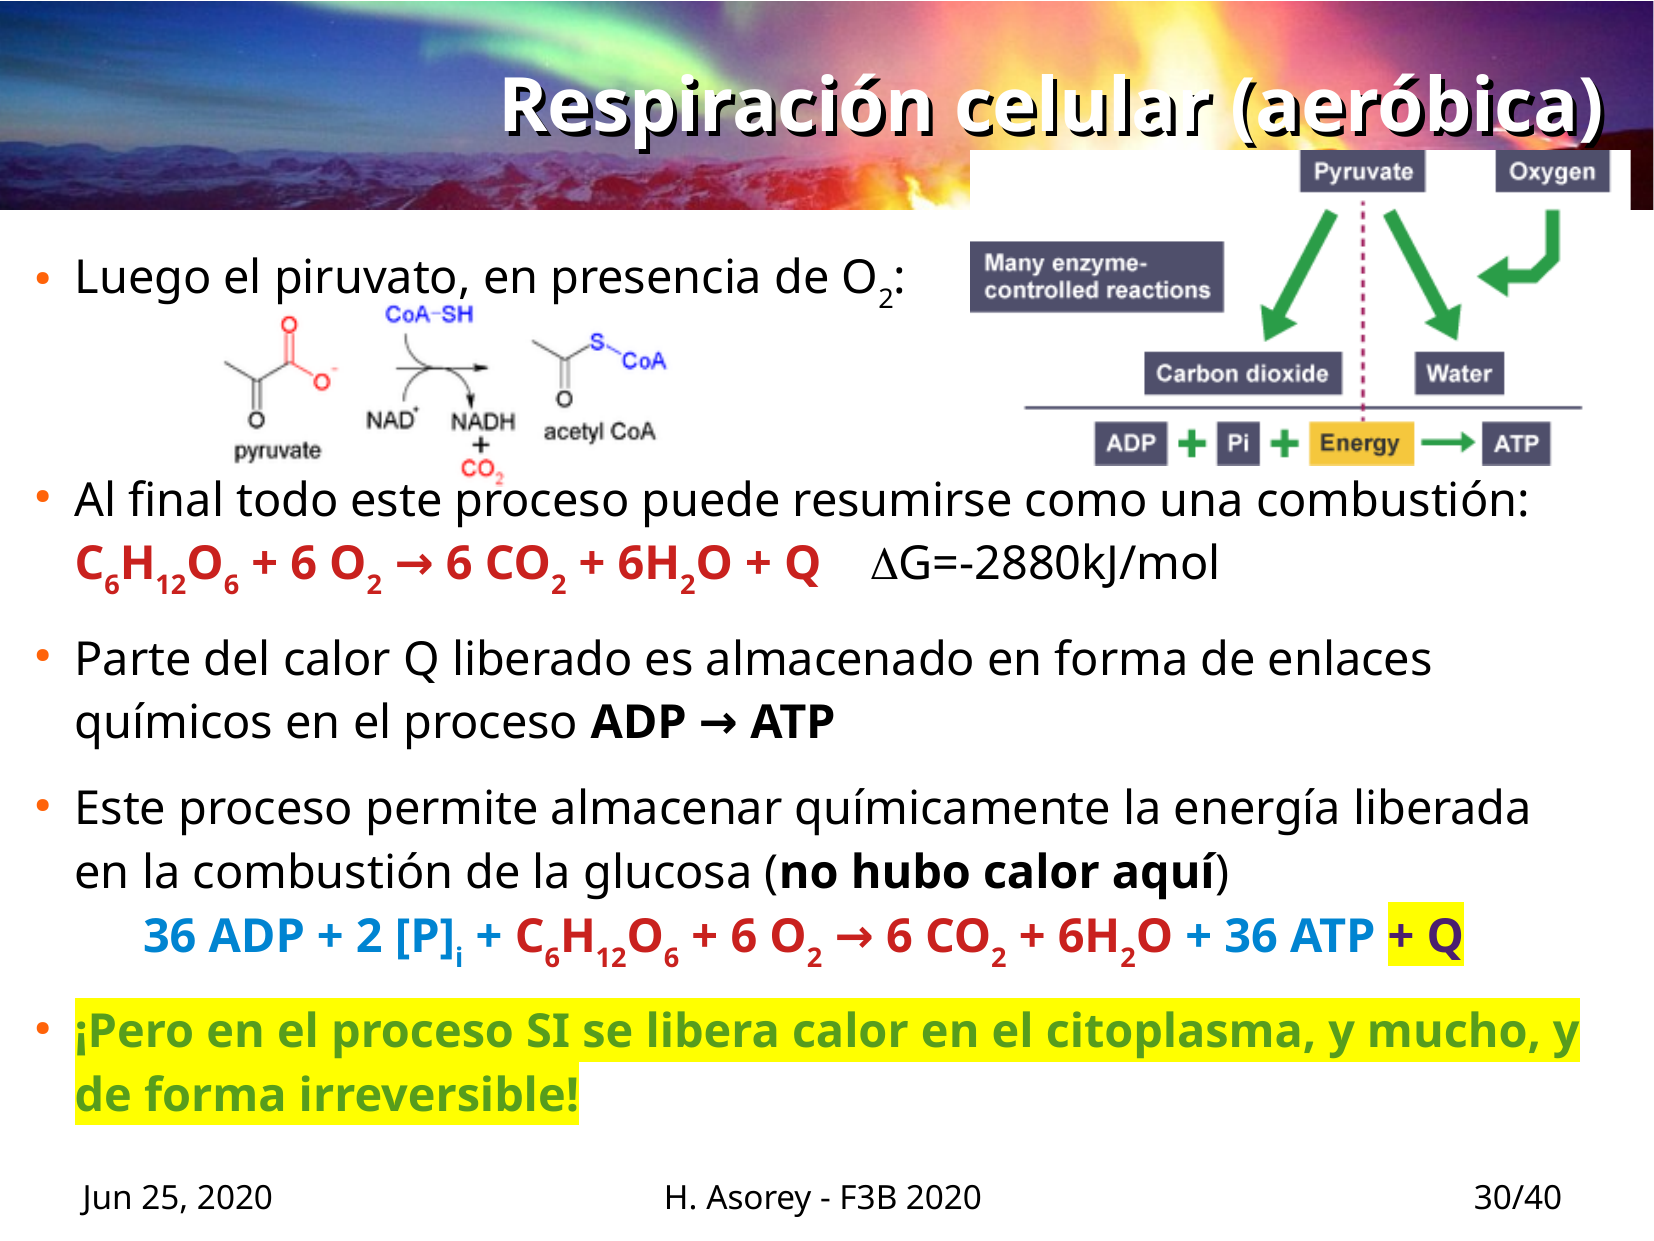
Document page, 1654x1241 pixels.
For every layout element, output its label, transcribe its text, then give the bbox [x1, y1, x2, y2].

title Respiración celular (aeróbica) [45, 15, 1606, 191]
list Luego el piruvato, en presencia de O2: Al final todo este proceso puede resumirse como una combustión: C6H12O6 + 6 O2 → 6 CO2 + 6H2O + Q DG=-2880kJ/mol Parte del calor Q liberado es almacenado en forma de enlaces químicos en el proceso ADP → ATP Este proceso permite almacenar químicamente la energía liberada en la combustión de la glucosa (no hubo calor aquí) 36 ADP + 2 [P]i + C6H12O6 + 6 O2 → 6 CO2 + 6H2O + 36 ATP + Q ¡Pero ​en el proceso SI se libera calor en el citoplasma, y mucho, y de forma irreversible! [21, 243, 1582, 1144]
picture [0, 1, 1654, 466]
